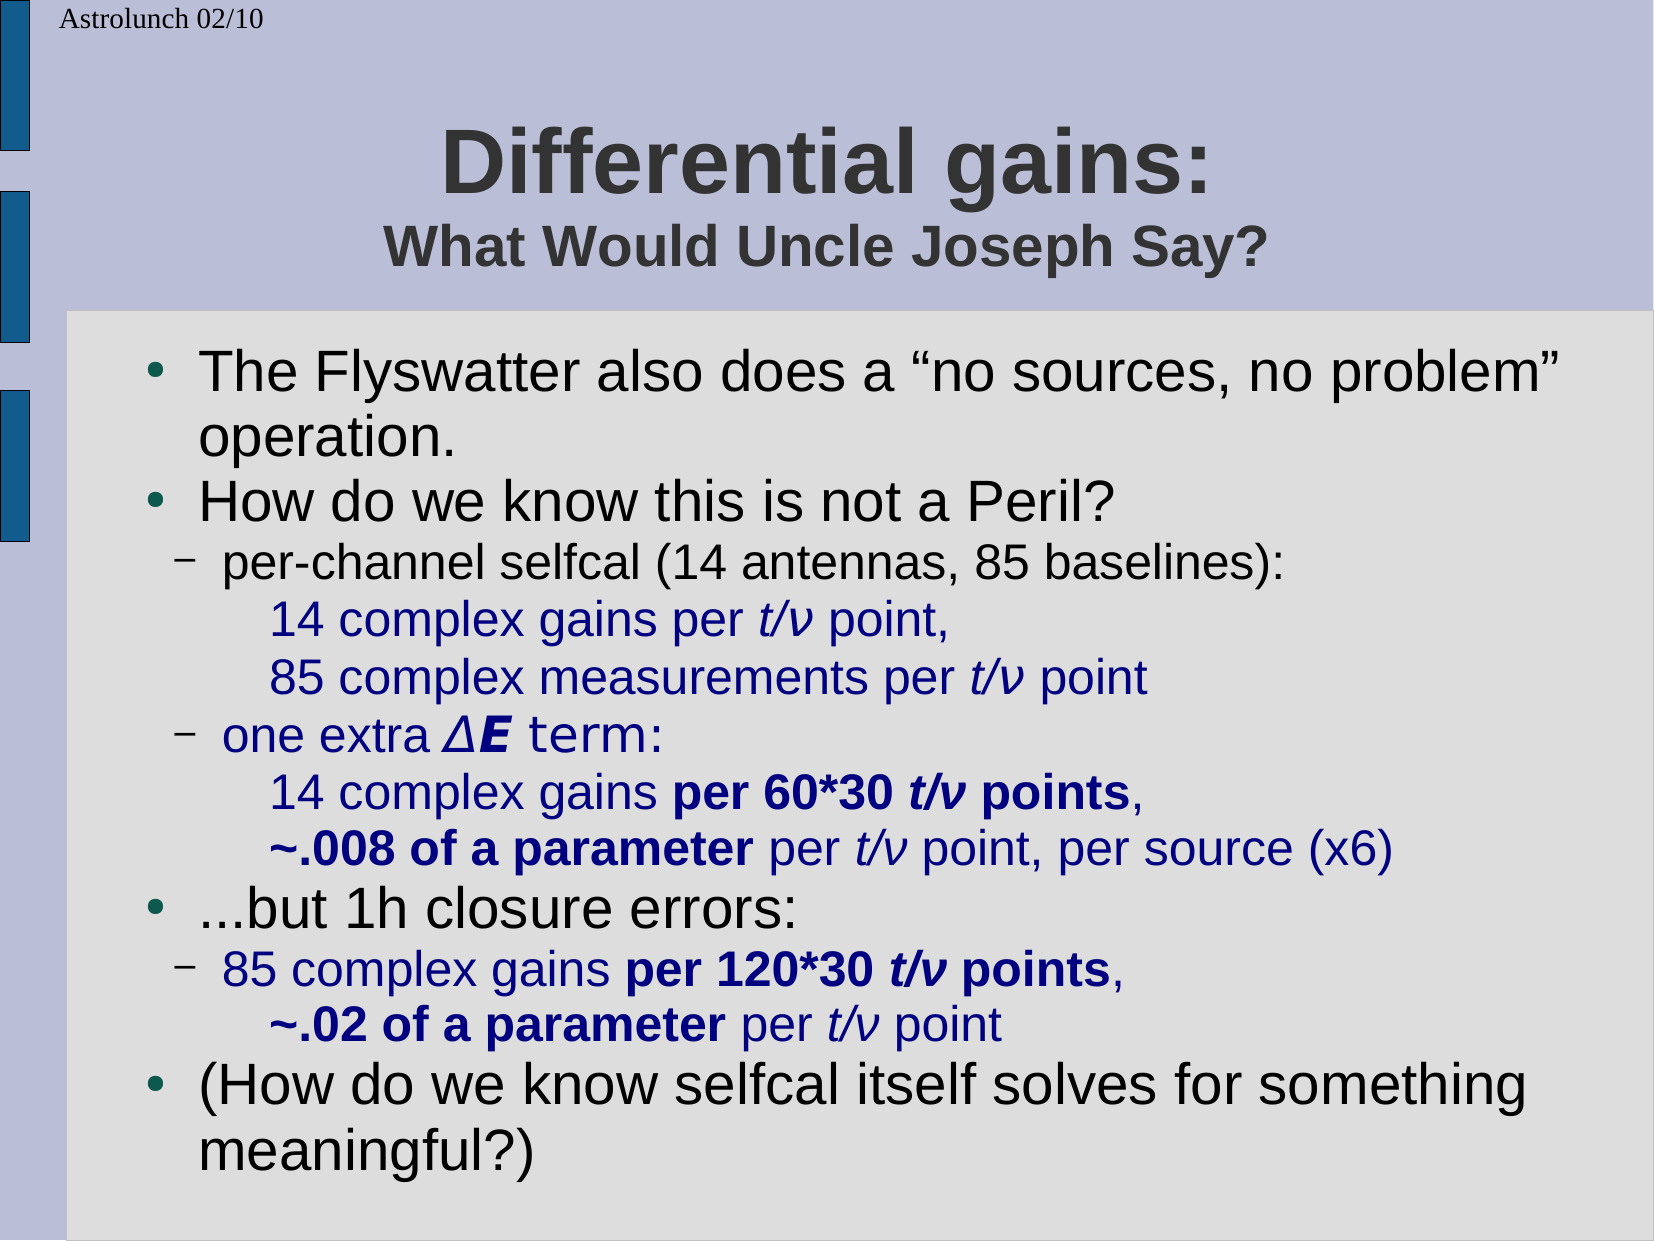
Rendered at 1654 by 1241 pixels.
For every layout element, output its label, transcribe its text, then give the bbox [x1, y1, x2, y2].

list The Flyswatter also does a “no sources, no problem” operation. How do we know this is not a Peril? per-channel selfcal (14 antennas, 85 baselines): 14 complex gains per t/ν point, 85 complex measurements per t/ν point one extra ΔE term: 14 complex gains per 60*30 t/ν points, ~.008 of a parameter per t/ν point, per source (x6) ...but 1h closure errors: 85 complex gains per 120*30 t/ν points, ~.02 of a parameter per t/ν point (How do we know selfcal itself solves for something meaningful?) [127, 338, 1601, 1205]
title Differential gains: What Would Uncle Joseph Say? [121, 98, 1534, 291]
